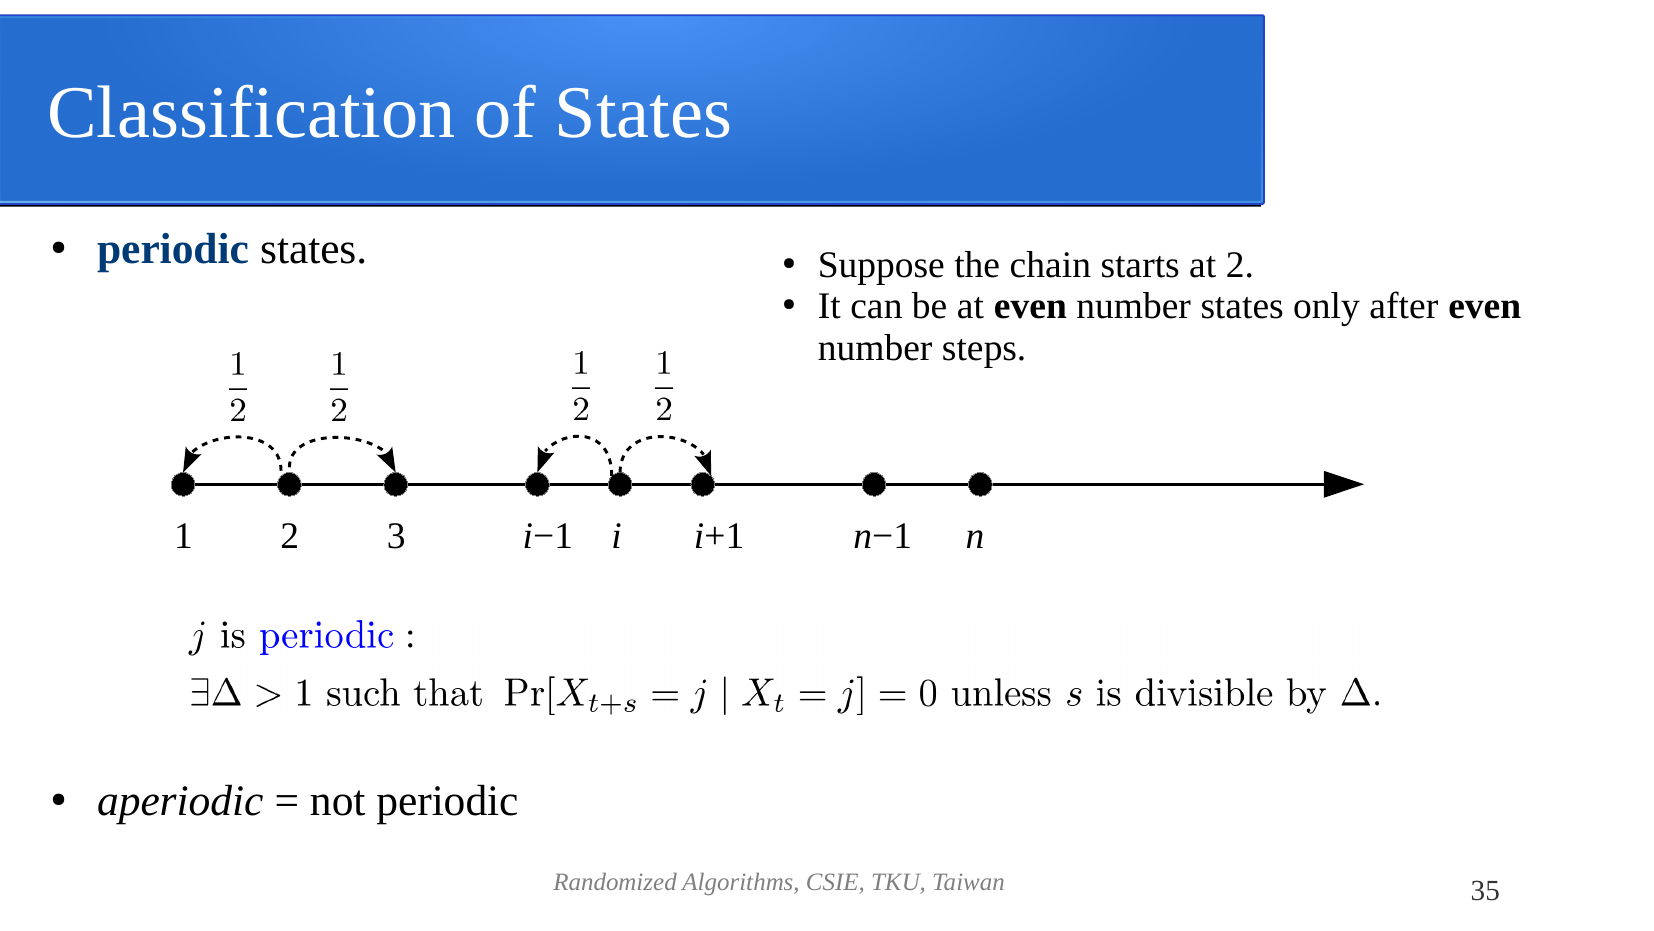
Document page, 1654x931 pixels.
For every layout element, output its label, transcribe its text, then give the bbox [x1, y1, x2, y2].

text_box i+1 [679, 507, 786, 567]
text_box 2 [265, 507, 337, 565]
text_box [277, 472, 302, 497]
picture [188, 620, 1379, 715]
text_box i−1 [507, 507, 597, 567]
text_box n [950, 507, 1022, 579]
picture [229, 352, 247, 421]
picture [655, 351, 673, 420]
text_box [968, 472, 993, 497]
text_box i [597, 507, 668, 565]
text_box [608, 472, 632, 497]
picture [572, 351, 590, 420]
list periodic states. aperiodic = not periodic [35, 224, 1524, 827]
text_box [862, 472, 886, 497]
text_box 1 [159, 507, 231, 565]
text_box Suppose the chain starts at 2. It can be at even number states only after even number steps. [767, 236, 1583, 419]
text_box 3 [372, 507, 443, 565]
text_box [383, 472, 408, 497]
text_box [690, 472, 715, 497]
text_box n−1 [838, 507, 939, 565]
picture [330, 352, 348, 421]
text_box [525, 472, 550, 497]
text_box [171, 472, 195, 497]
title Classification of States [47, 35, 1199, 189]
